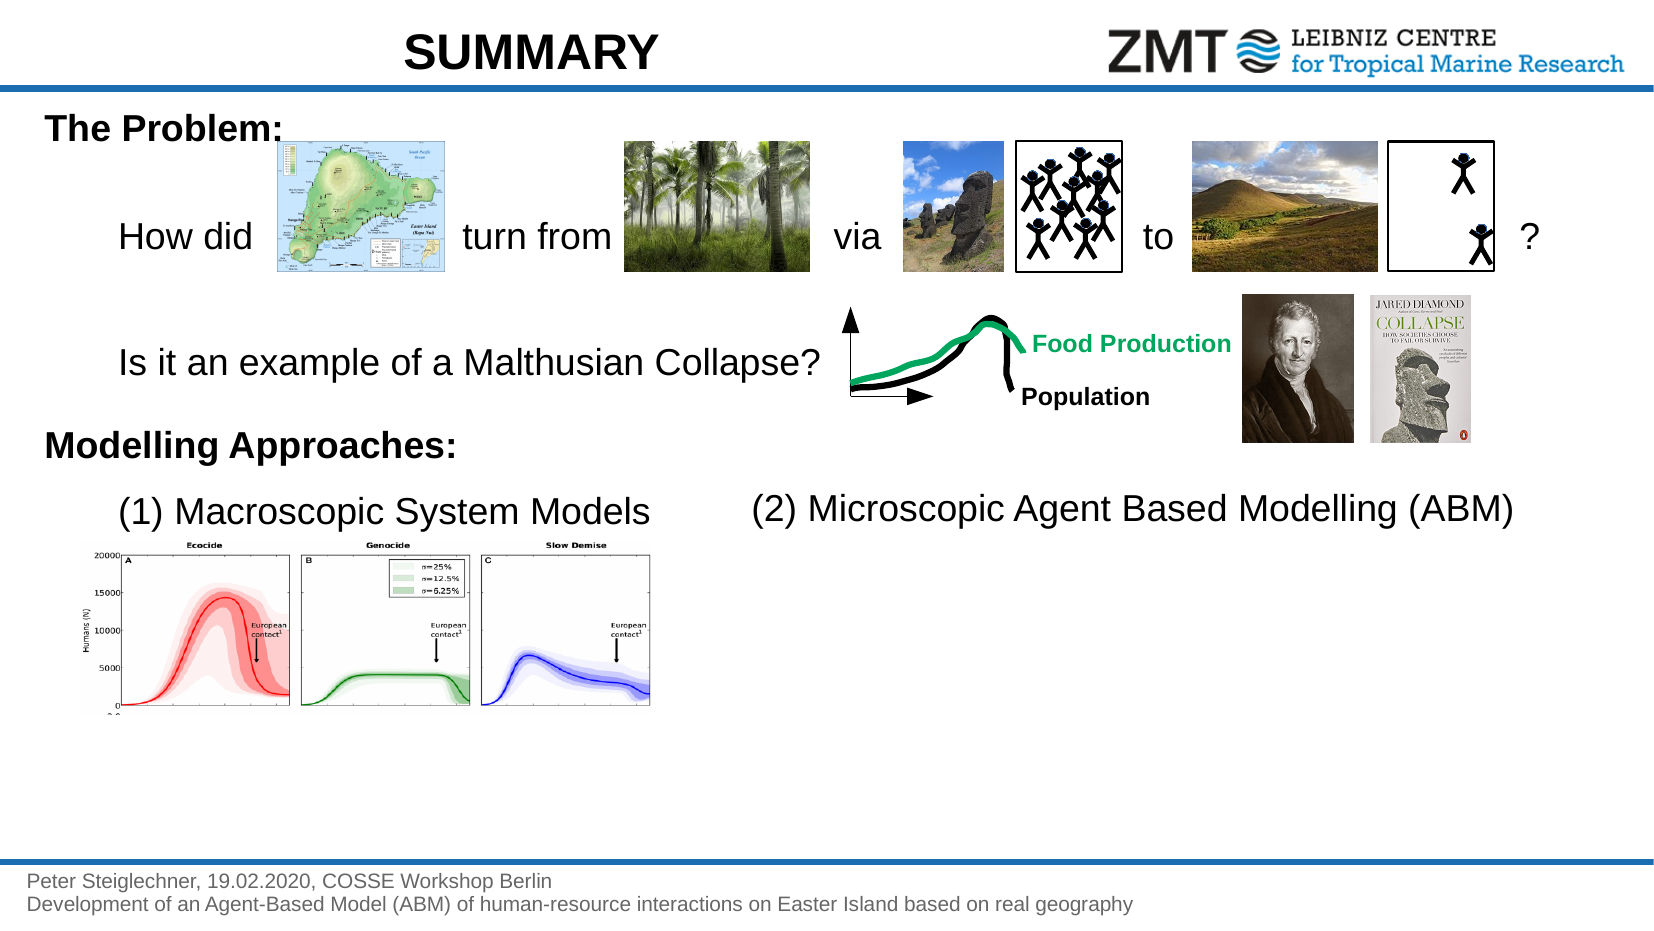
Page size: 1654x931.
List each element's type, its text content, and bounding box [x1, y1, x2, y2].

text_box The Problem: How did turn from via to ? Is it an example of a Malthusian Collapse? Modelling Approaches: (1) Macroscopic System Models [29, 100, 1654, 666]
picture [903, 141, 1004, 272]
picture [277, 141, 445, 272]
picture [76, 666, 662, 715]
picture [1370, 295, 1471, 443]
text_box Population [1006, 375, 1241, 440]
text_box Food Production [1017, 322, 1242, 394]
picture [624, 141, 810, 272]
text_box [1020, 147, 1122, 260]
text_box [1451, 153, 1477, 195]
text_box [1468, 224, 1495, 266]
picture [1192, 141, 1378, 272]
picture [1242, 294, 1354, 443]
text_box [1025, 218, 1052, 260]
title SUMMARY [82, 11, 981, 93]
picture [1086, 1, 1654, 85]
